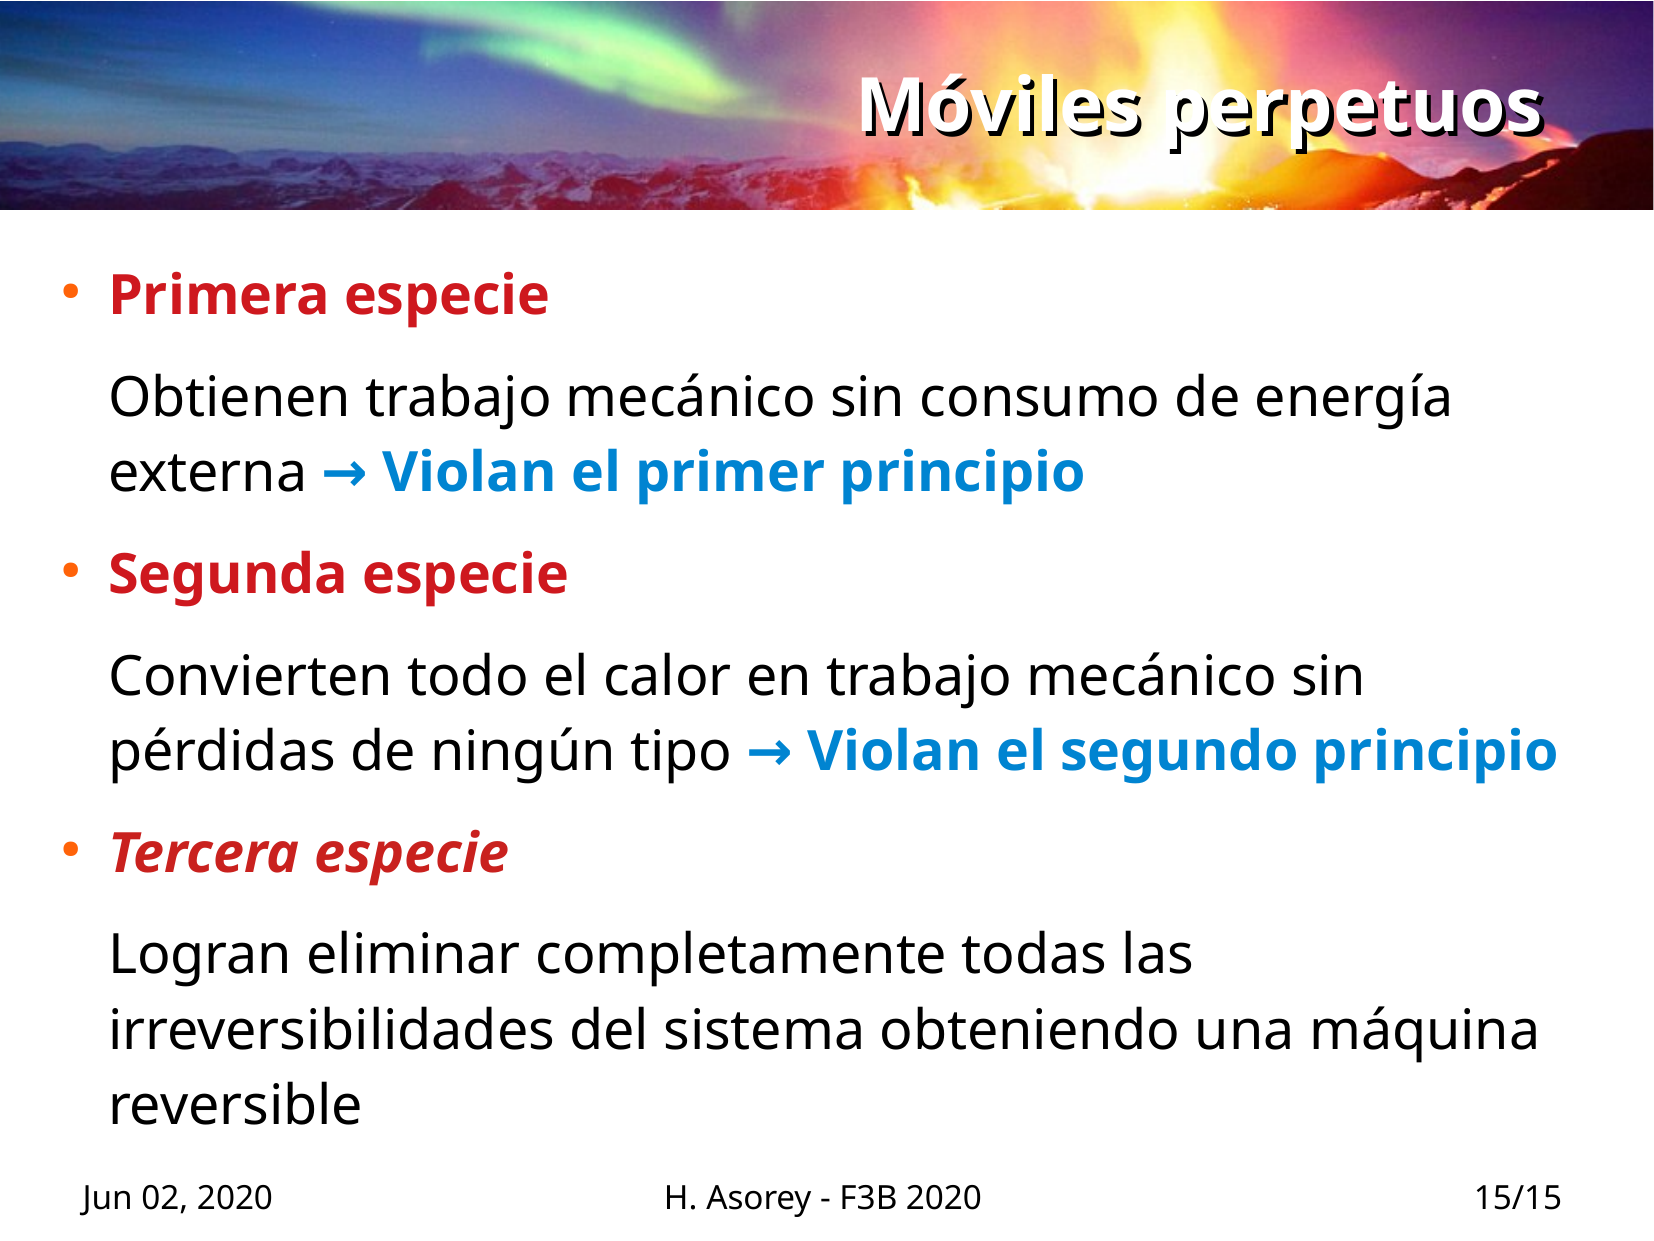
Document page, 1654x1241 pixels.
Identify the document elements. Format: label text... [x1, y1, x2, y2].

list Primera especie Obtienen trabajo mecánico sin consumo de energía externa → Violan el primer principio Segunda especie Convierten todo el calor en trabajo mecánico sin pérdidas de ningún tipo → Violan el segundo principio Tercera especie Logran eliminar completamente todas las irreversibilidades del sistema obteniendo una máquina reversible [45, 255, 1606, 1156]
picture [0, 1, 1654, 210]
title Móviles perpetuos [45, 15, 1606, 191]
